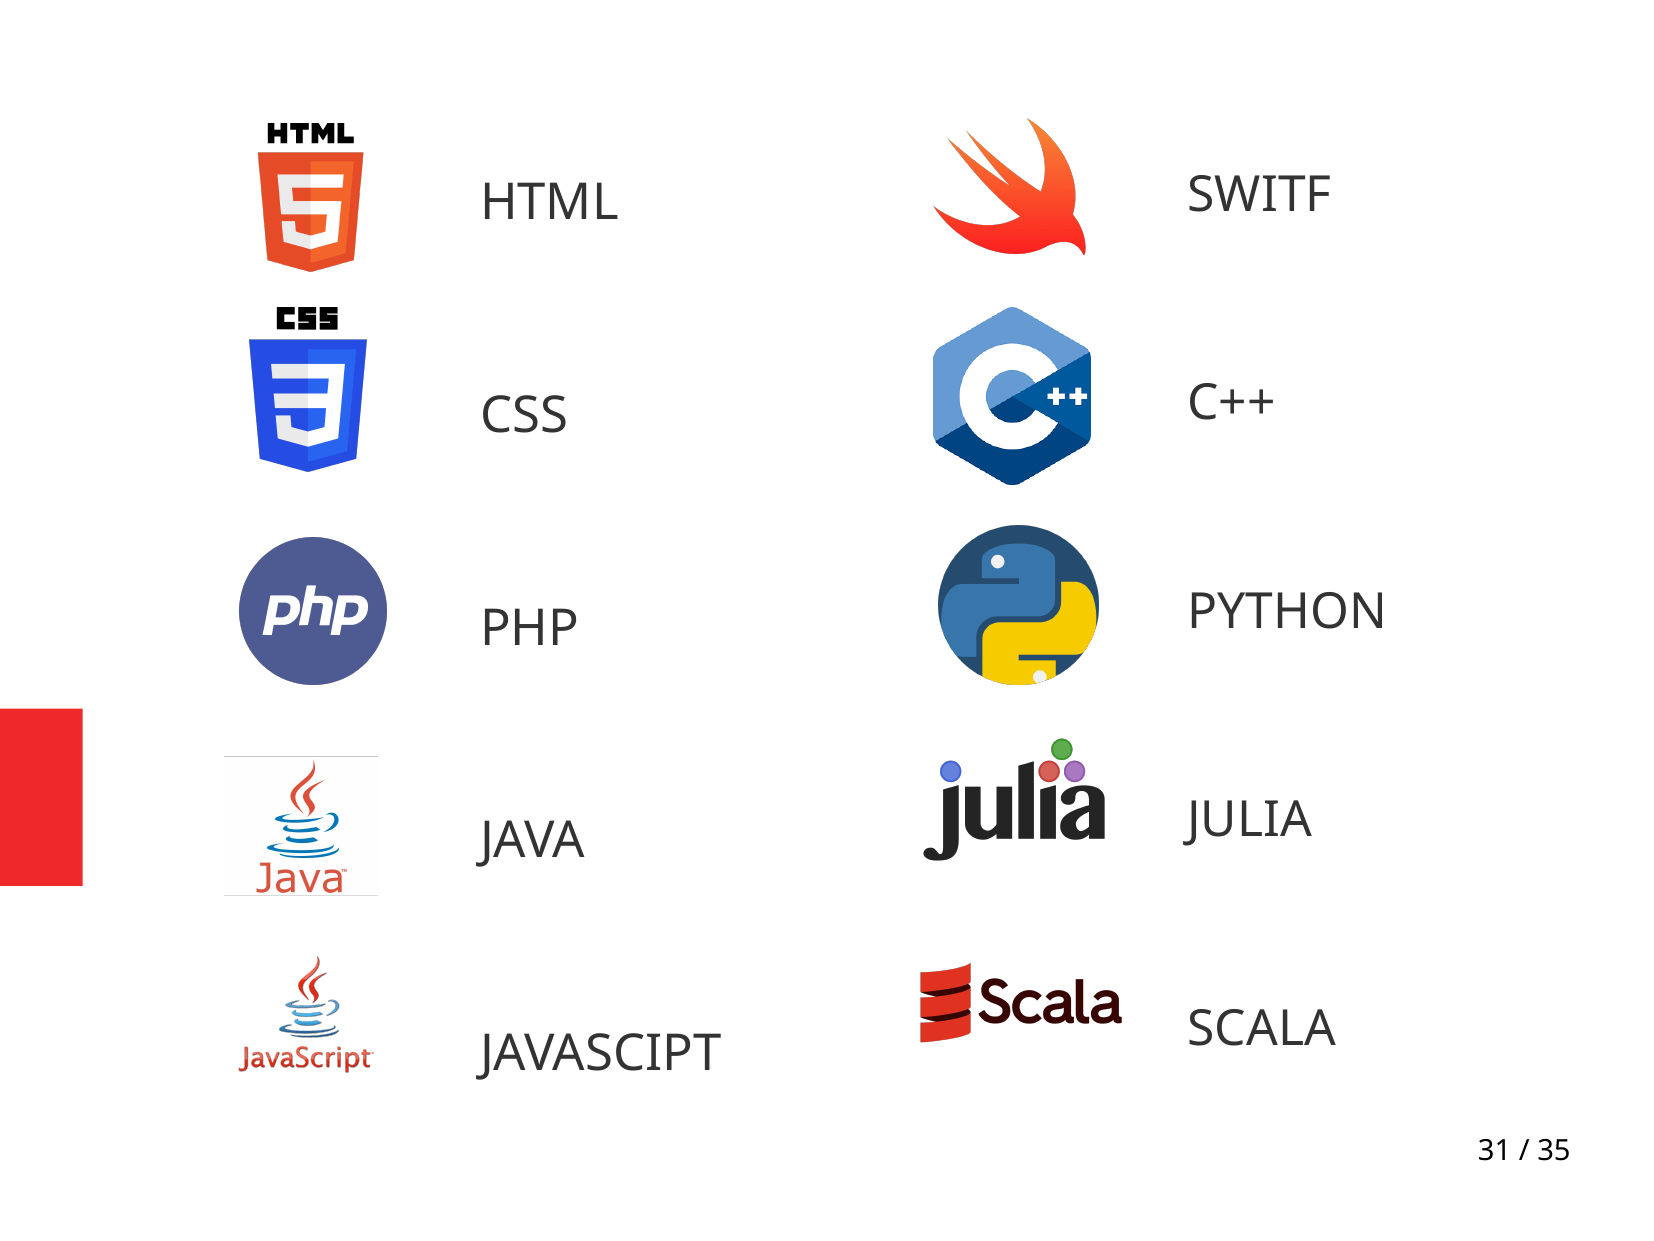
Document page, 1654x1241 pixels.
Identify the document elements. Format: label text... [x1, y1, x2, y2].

picture [165, 537, 461, 686]
list HTML CSS PHP JAVA JAVASCIPT [413, 165, 1016, 1087]
picture [236, 123, 385, 272]
picture [938, 525, 1099, 686]
picture [224, 755, 378, 897]
picture [921, 736, 1107, 863]
picture [933, 118, 1087, 257]
picture [933, 307, 1091, 485]
list SWITF C++ PYTHON JULIA SCALA [1122, 59, 1536, 1063]
picture [909, 956, 1130, 1058]
picture [249, 307, 367, 472]
picture [200, 952, 402, 1087]
